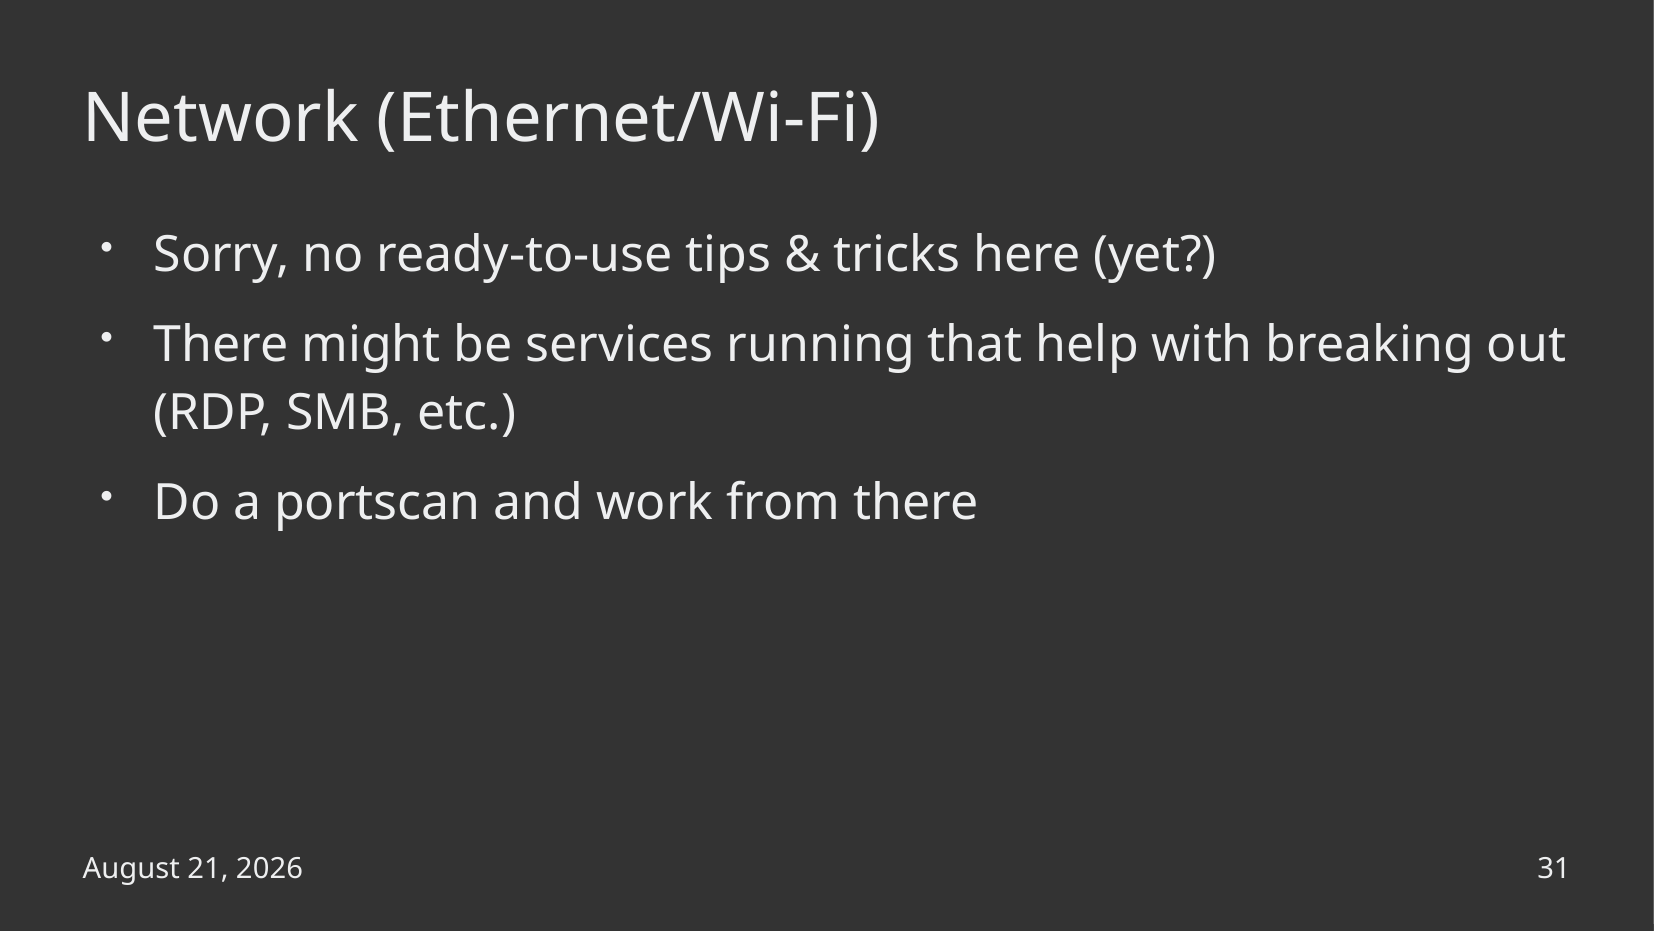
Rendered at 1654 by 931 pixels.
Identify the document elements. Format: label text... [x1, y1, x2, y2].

title Network (Ethernet/Wi-Fi) [82, 36, 1571, 193]
list Sorry, no ready-to-use tips & tricks here (yet?) There might be services running that help with breaking out (RDP, SMB, etc.) Do a portscan and work from there [82, 217, 1571, 808]
